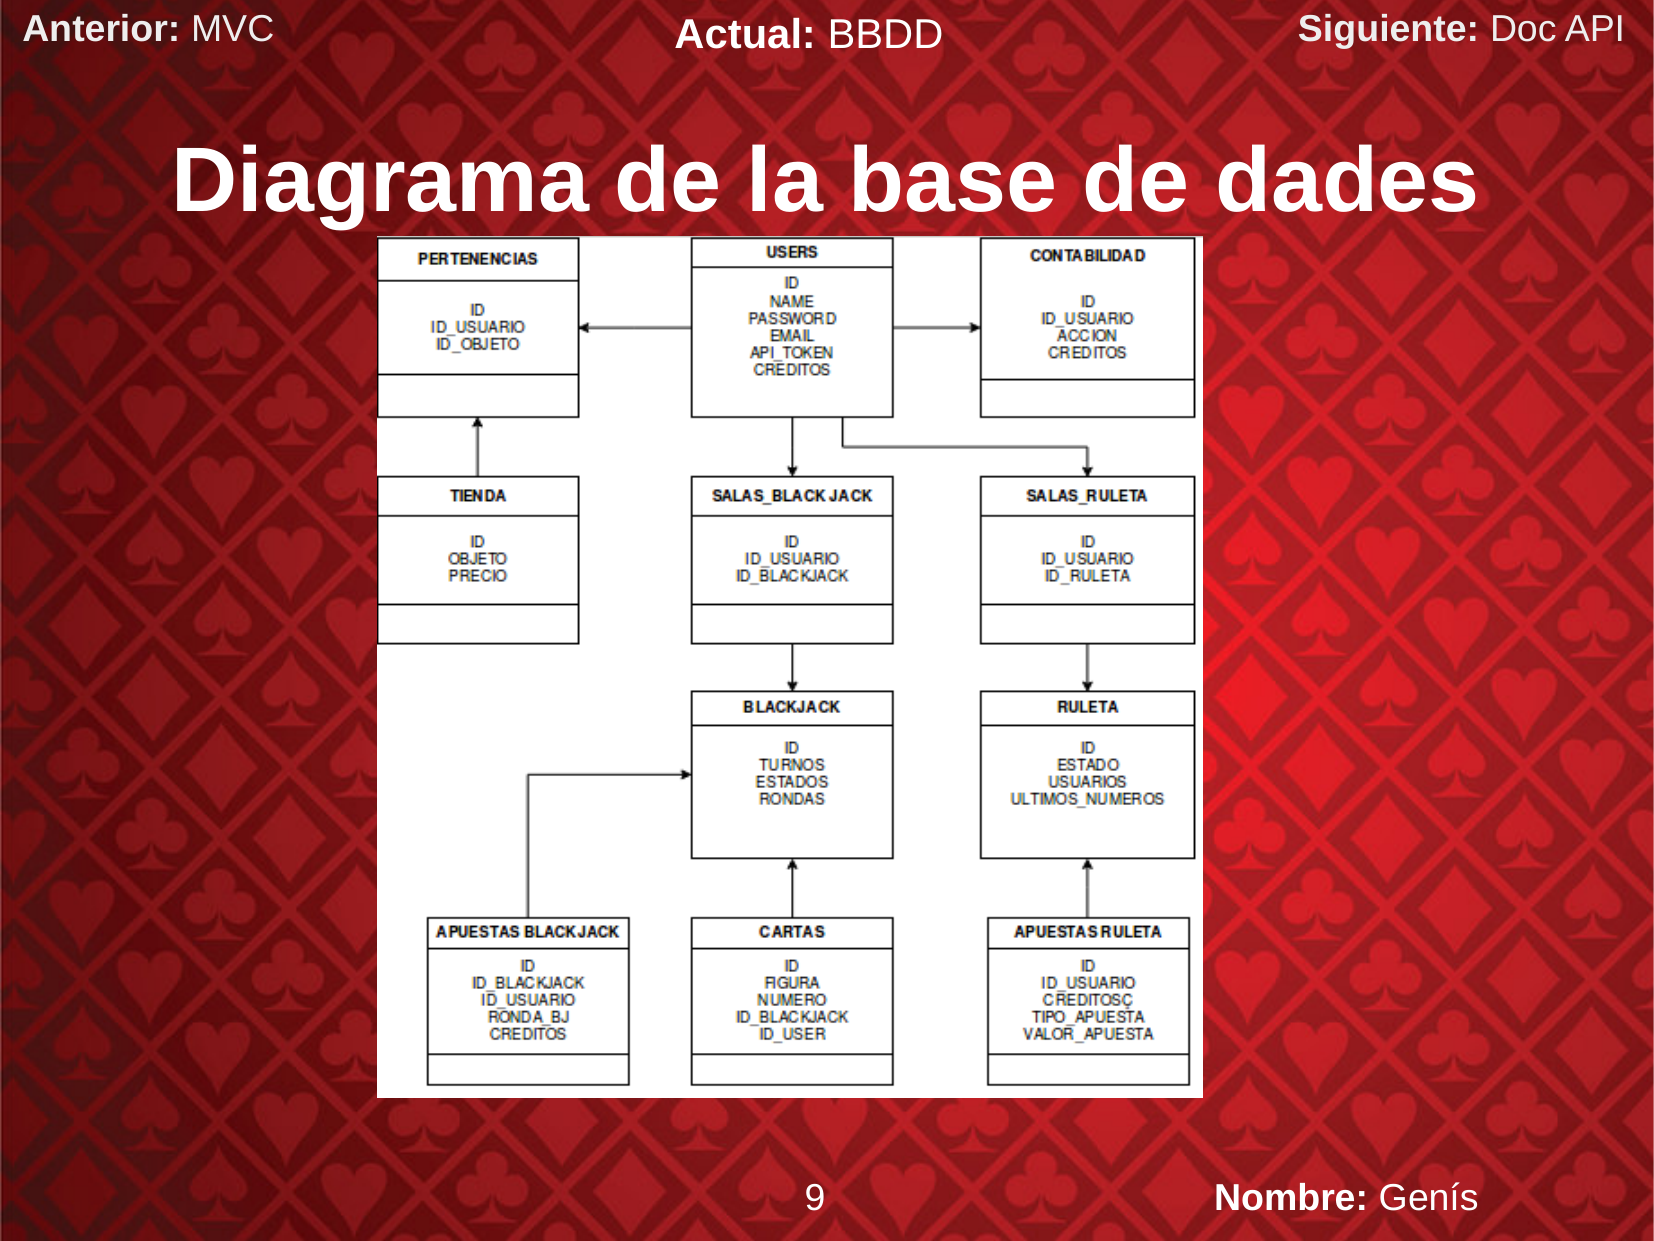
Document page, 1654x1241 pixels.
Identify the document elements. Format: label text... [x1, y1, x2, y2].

text_box Actual: BBDD [602, 3, 1016, 112]
text_box Siguiente: Doc API [1287, 7, 1654, 50]
title Diagrama de la base de dades [82, 76, 1571, 284]
text_box Nombre: Genís [1099, 1169, 1630, 1227]
text_box 9 [531, 1169, 1099, 1227]
text_box Anterior: MVC [11, 7, 343, 71]
picture [0, 0, 1654, 1241]
